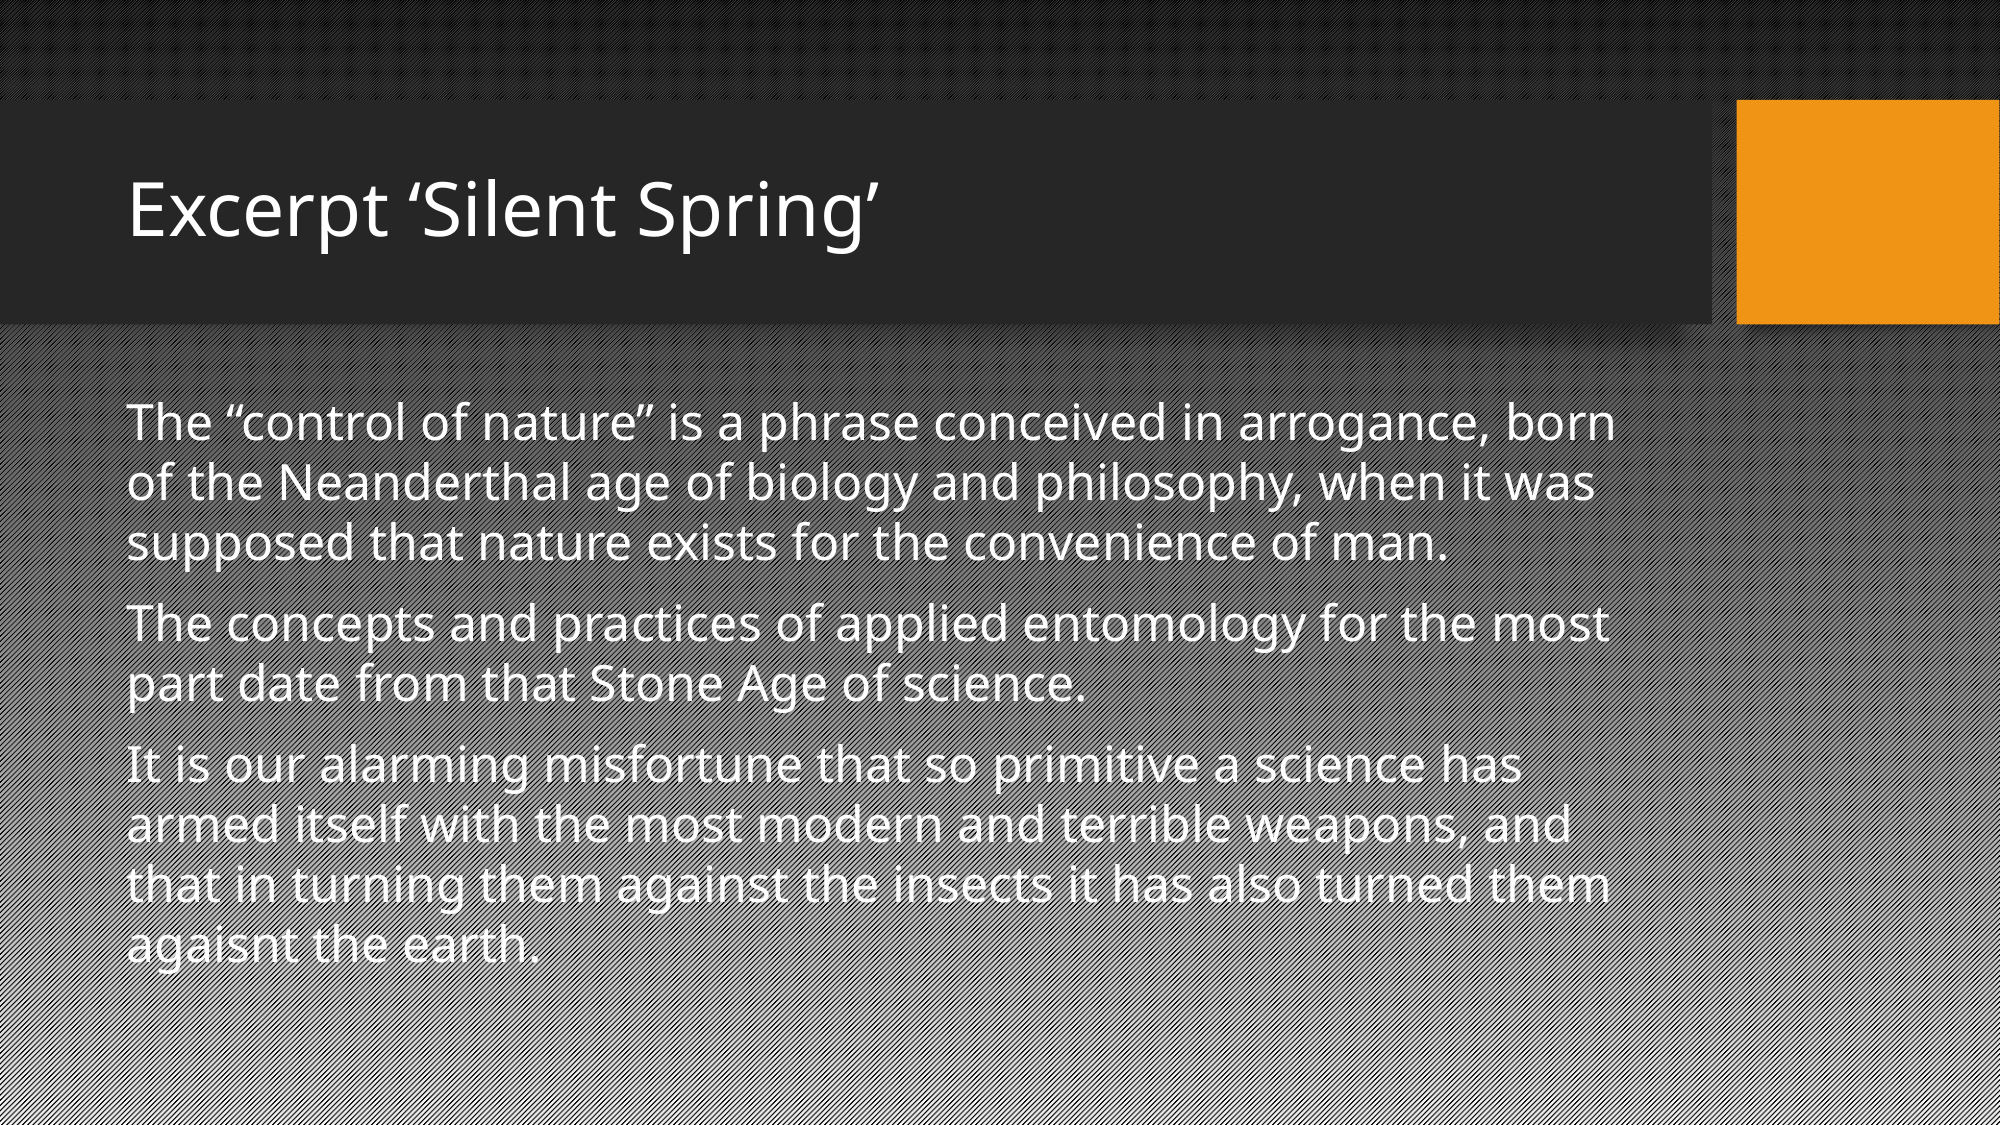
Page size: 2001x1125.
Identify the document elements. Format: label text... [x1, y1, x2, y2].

picture [0, 0, 2000, 1125]
list The “control of nature” is a phrase conceived in arrogance, born of the Neanderthal age of biology and philosophy, when it was supposed that nature exists for the convenience of man. The concepts and practices of applied entomology for the most part date from that Stone Age of science. It is our alarming misfortune that so primitive a science has armed itself with the most modern and terrible weapons, and that in turning them against the insects it has also turned them agaisnt the earth. [111, 383, 1689, 974]
title Excerpt ‘Silent Spring’ [111, 123, 1689, 301]
